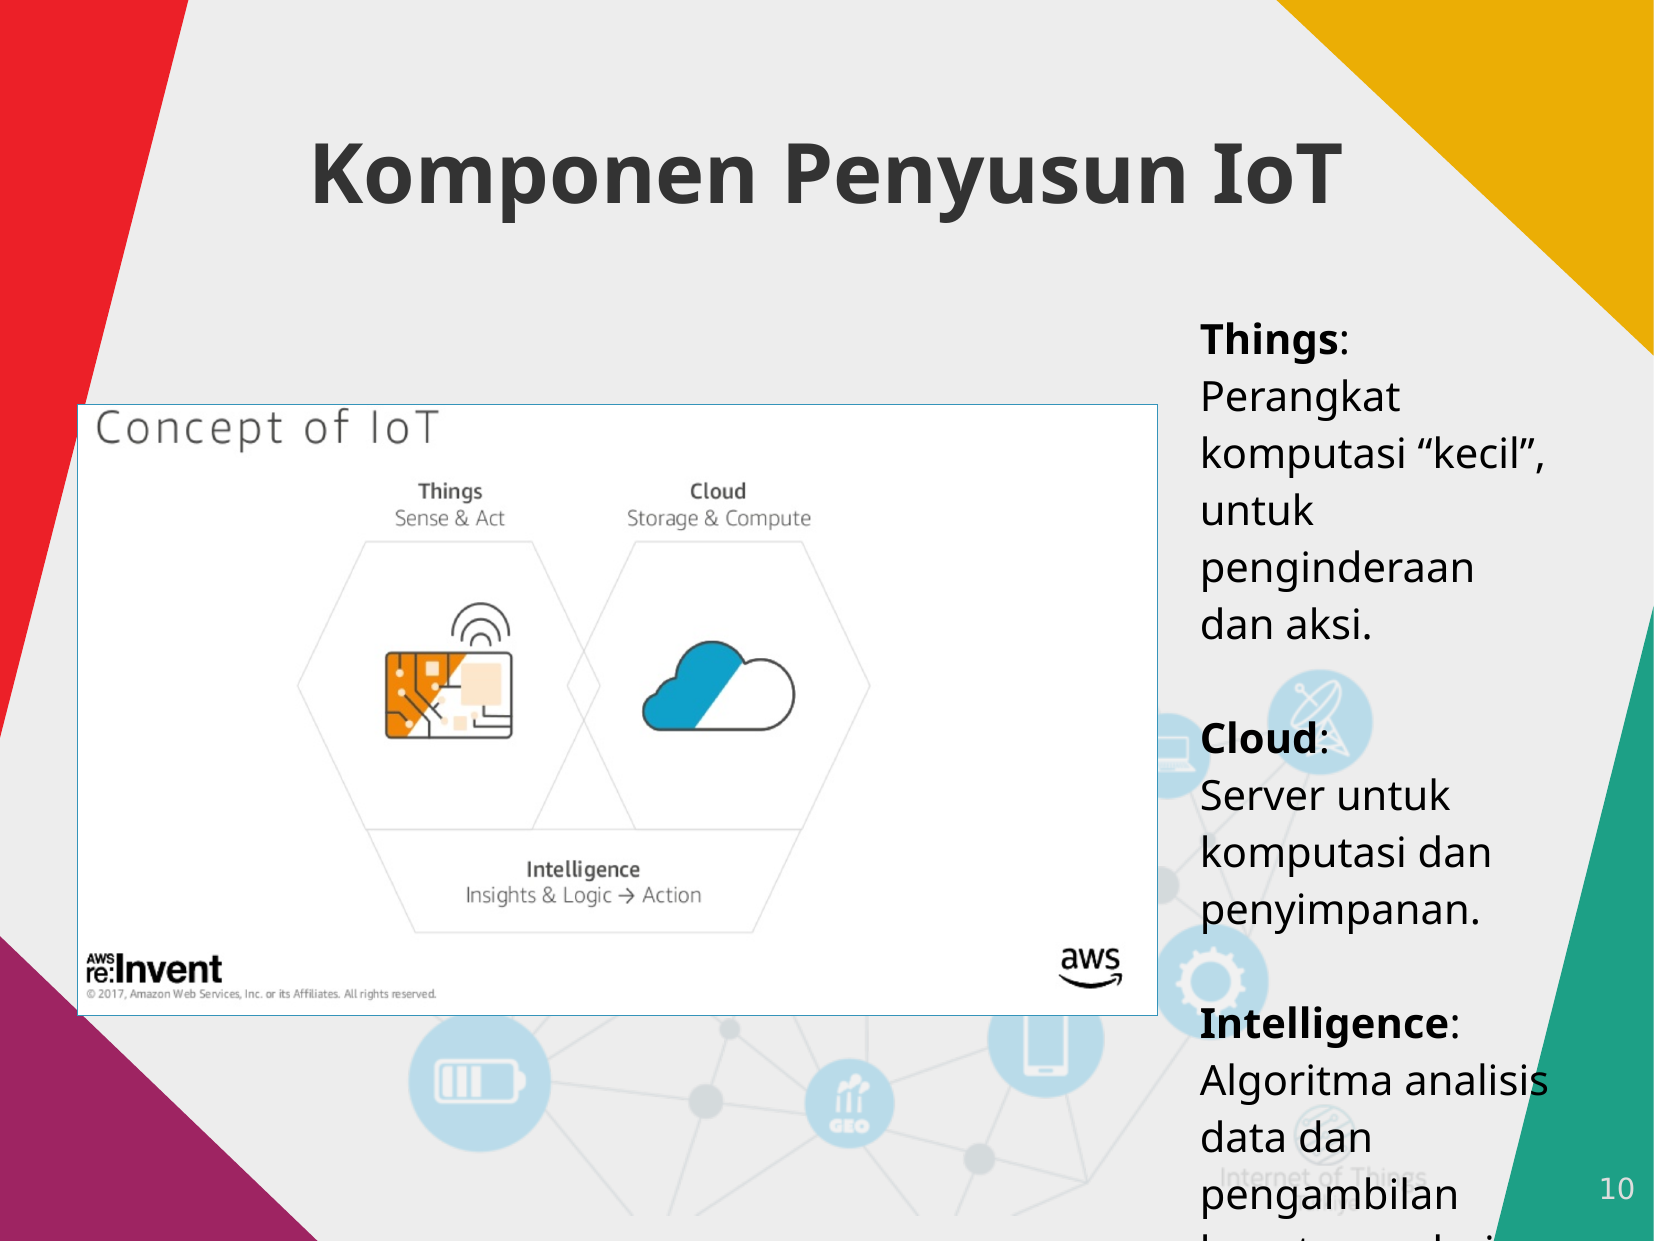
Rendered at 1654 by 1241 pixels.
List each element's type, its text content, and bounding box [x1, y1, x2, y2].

title Komponen Penyusun IoT [114, 73, 1539, 271]
picture [1206, 1189, 1219, 1206]
picture [1280, 1189, 1292, 1206]
text_box Things: Perangkat komputasi “kecil”, untuk penginderaan dan aksi. Cloud: Server untuk komputasi dan penyimpanan. Intelligence: Algoritma analisis data dan pengambilan keputusan dari data. [1185, 302, 1574, 1164]
picture [77, 404, 1441, 1216]
